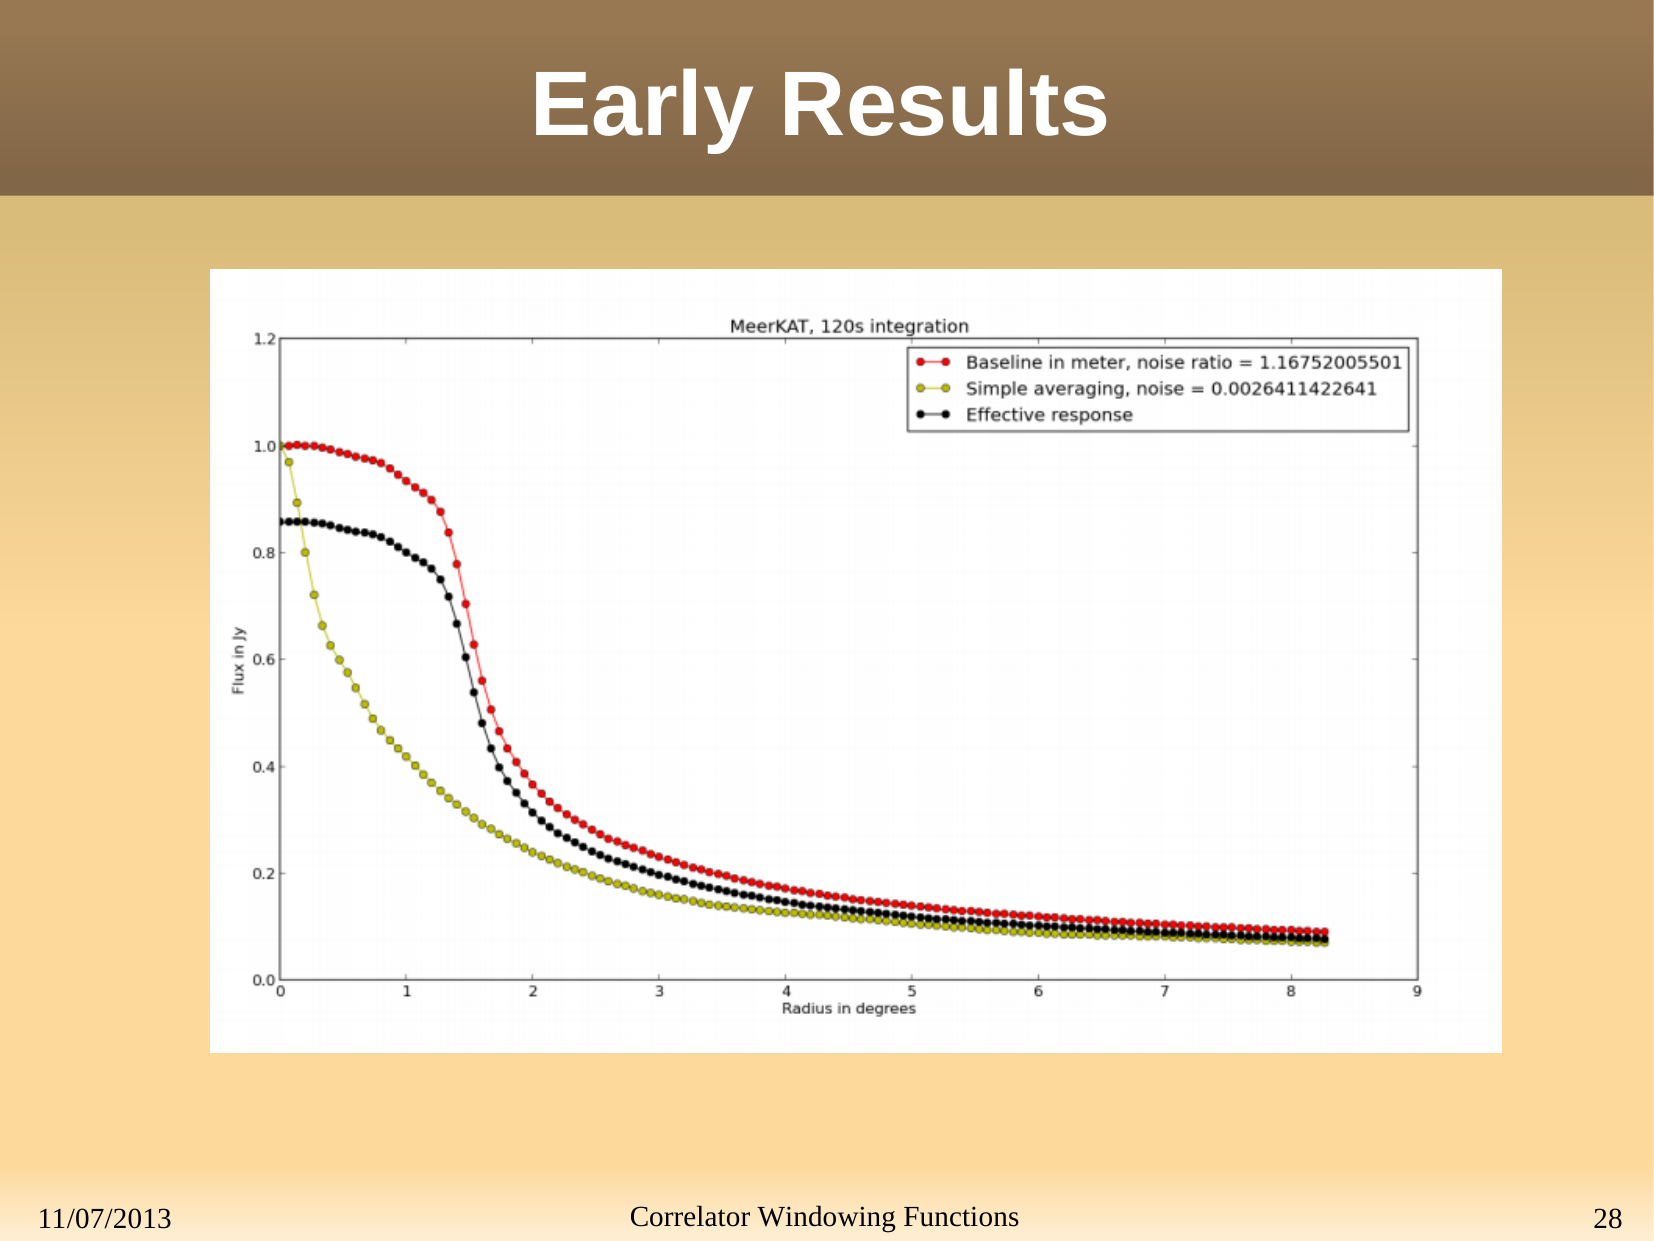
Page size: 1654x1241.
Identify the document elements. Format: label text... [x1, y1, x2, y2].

title Early Results [76, 0, 1565, 208]
picture [0, 0, 1654, 1241]
